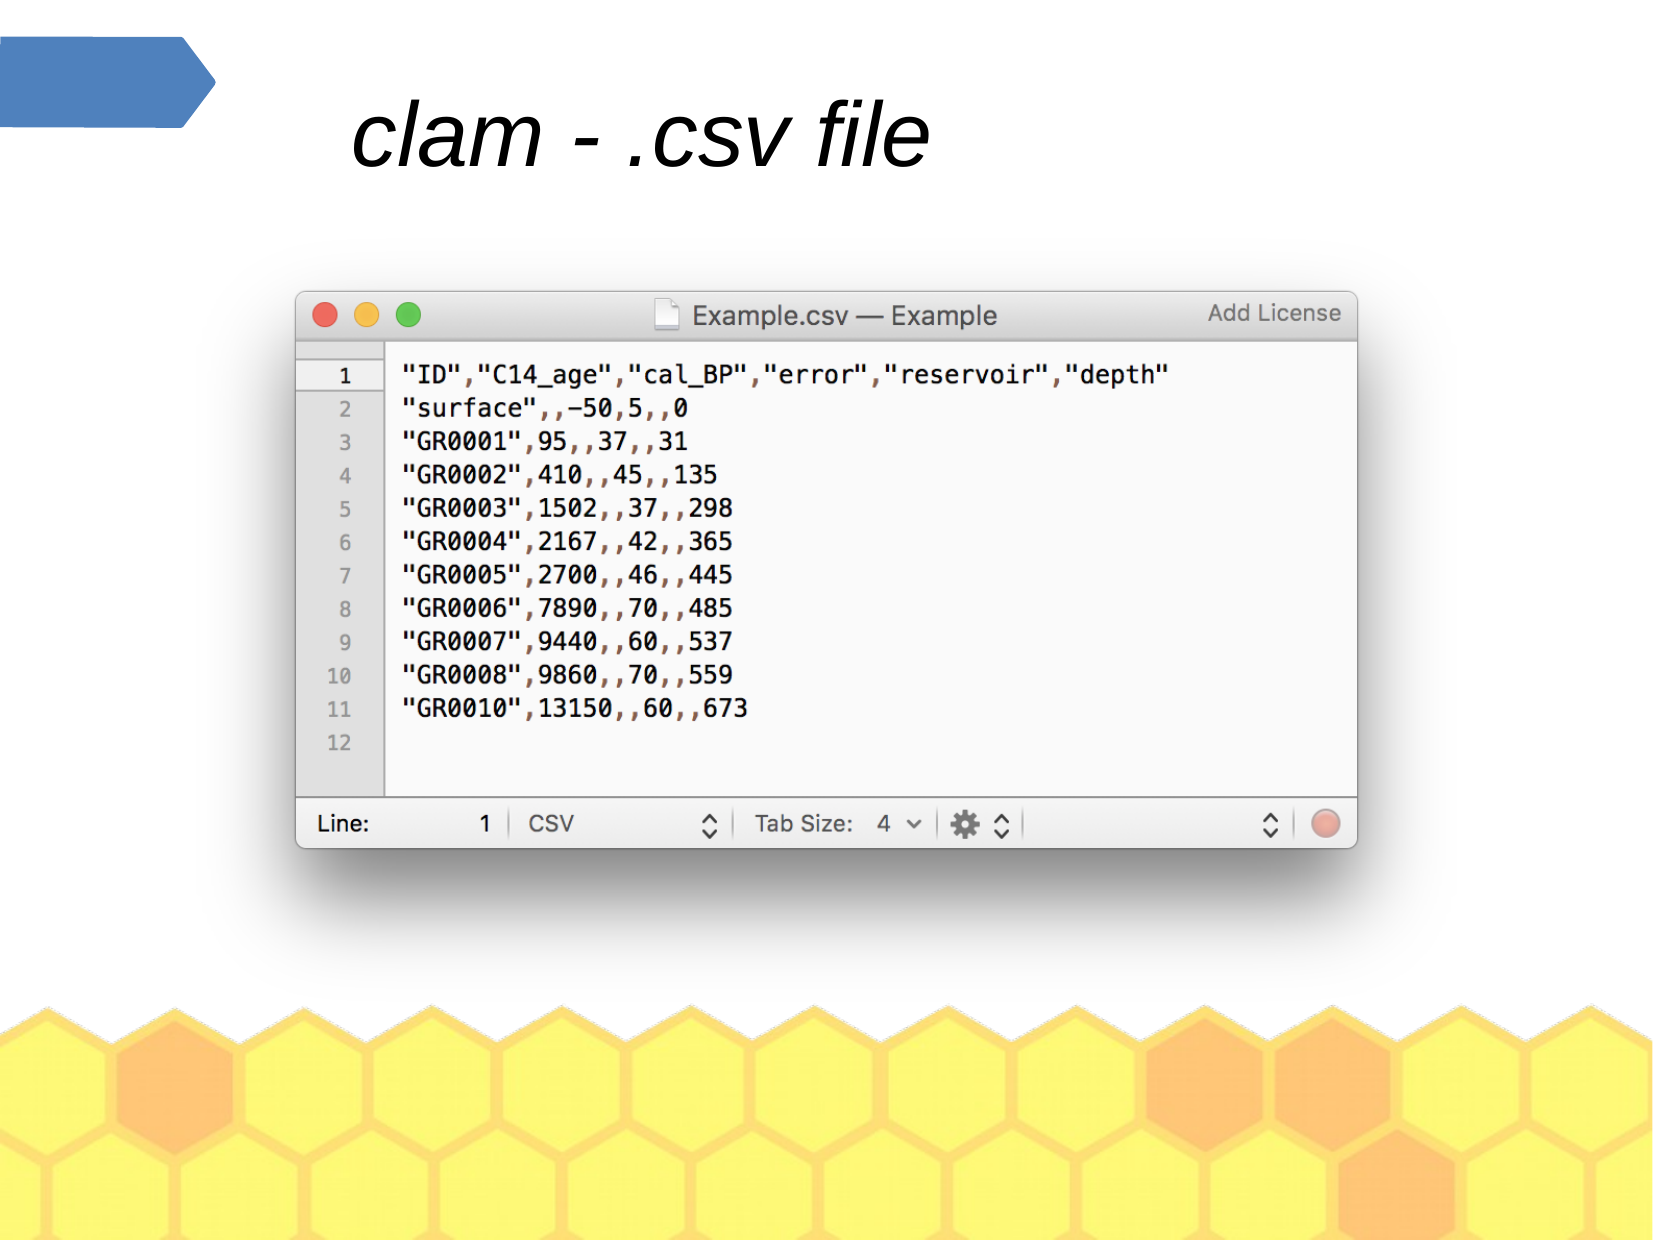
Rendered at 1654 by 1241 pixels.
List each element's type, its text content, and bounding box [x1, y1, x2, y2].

text_box clam - .csv file [351, 21, 1560, 253]
picture [0, 225, 1653, 1240]
